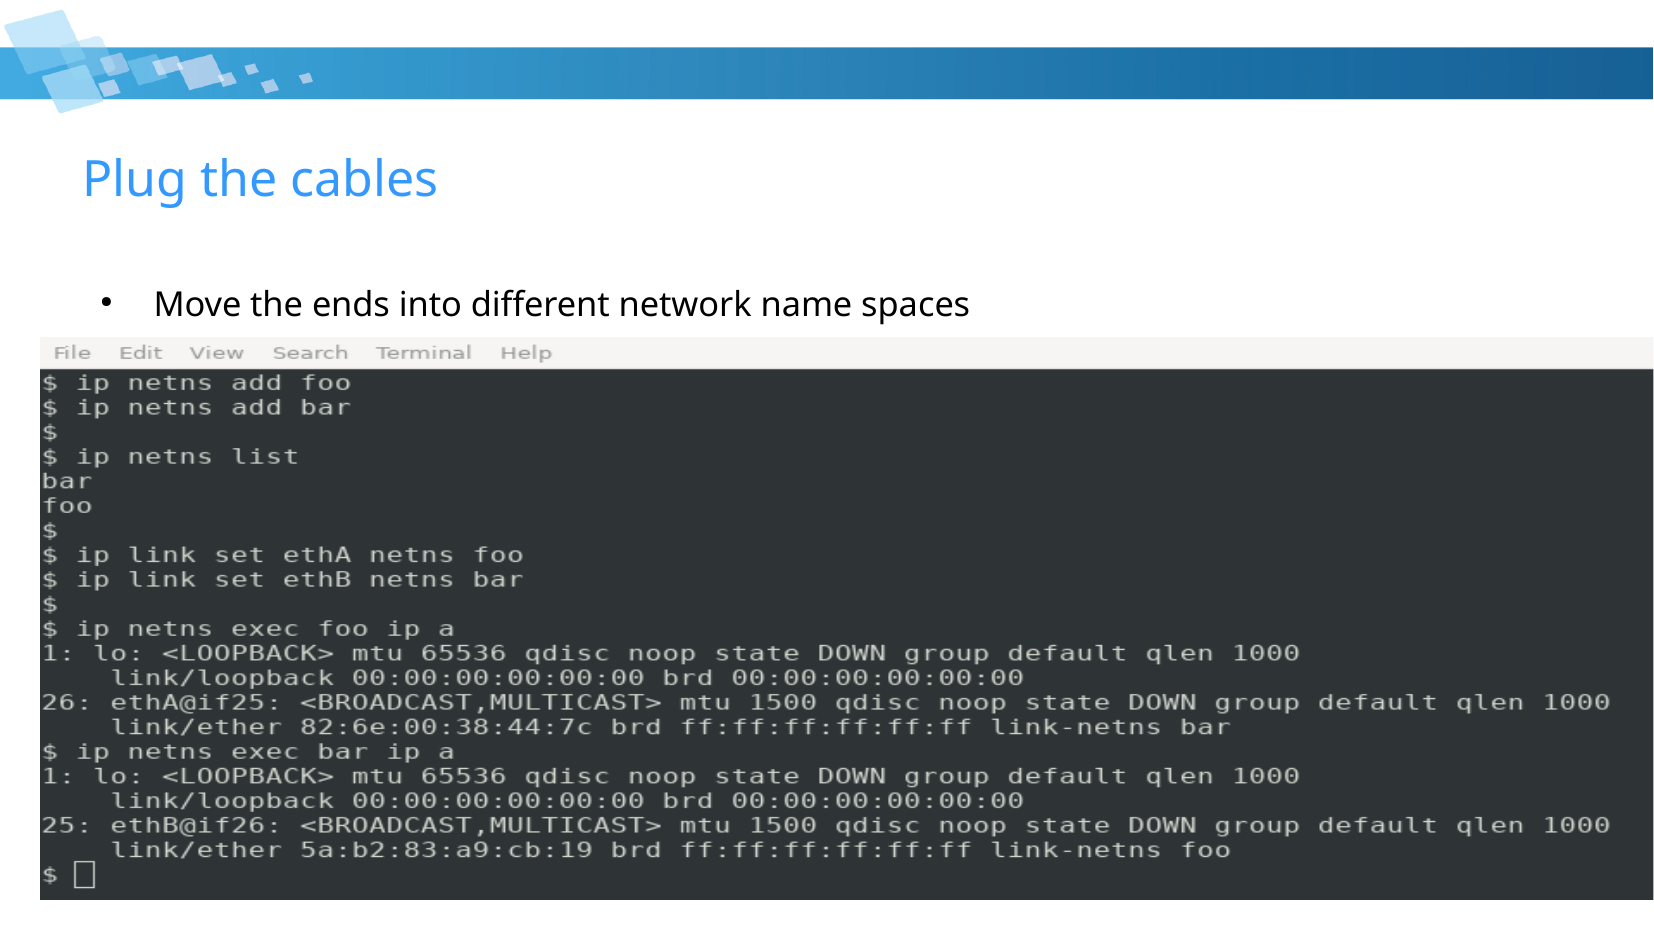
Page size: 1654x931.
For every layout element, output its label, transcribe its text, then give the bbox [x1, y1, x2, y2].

picture [0, 0, 1654, 929]
list Move the ends into different network name spaces [82, 279, 1571, 337]
title Plug the cables [82, 99, 1571, 255]
